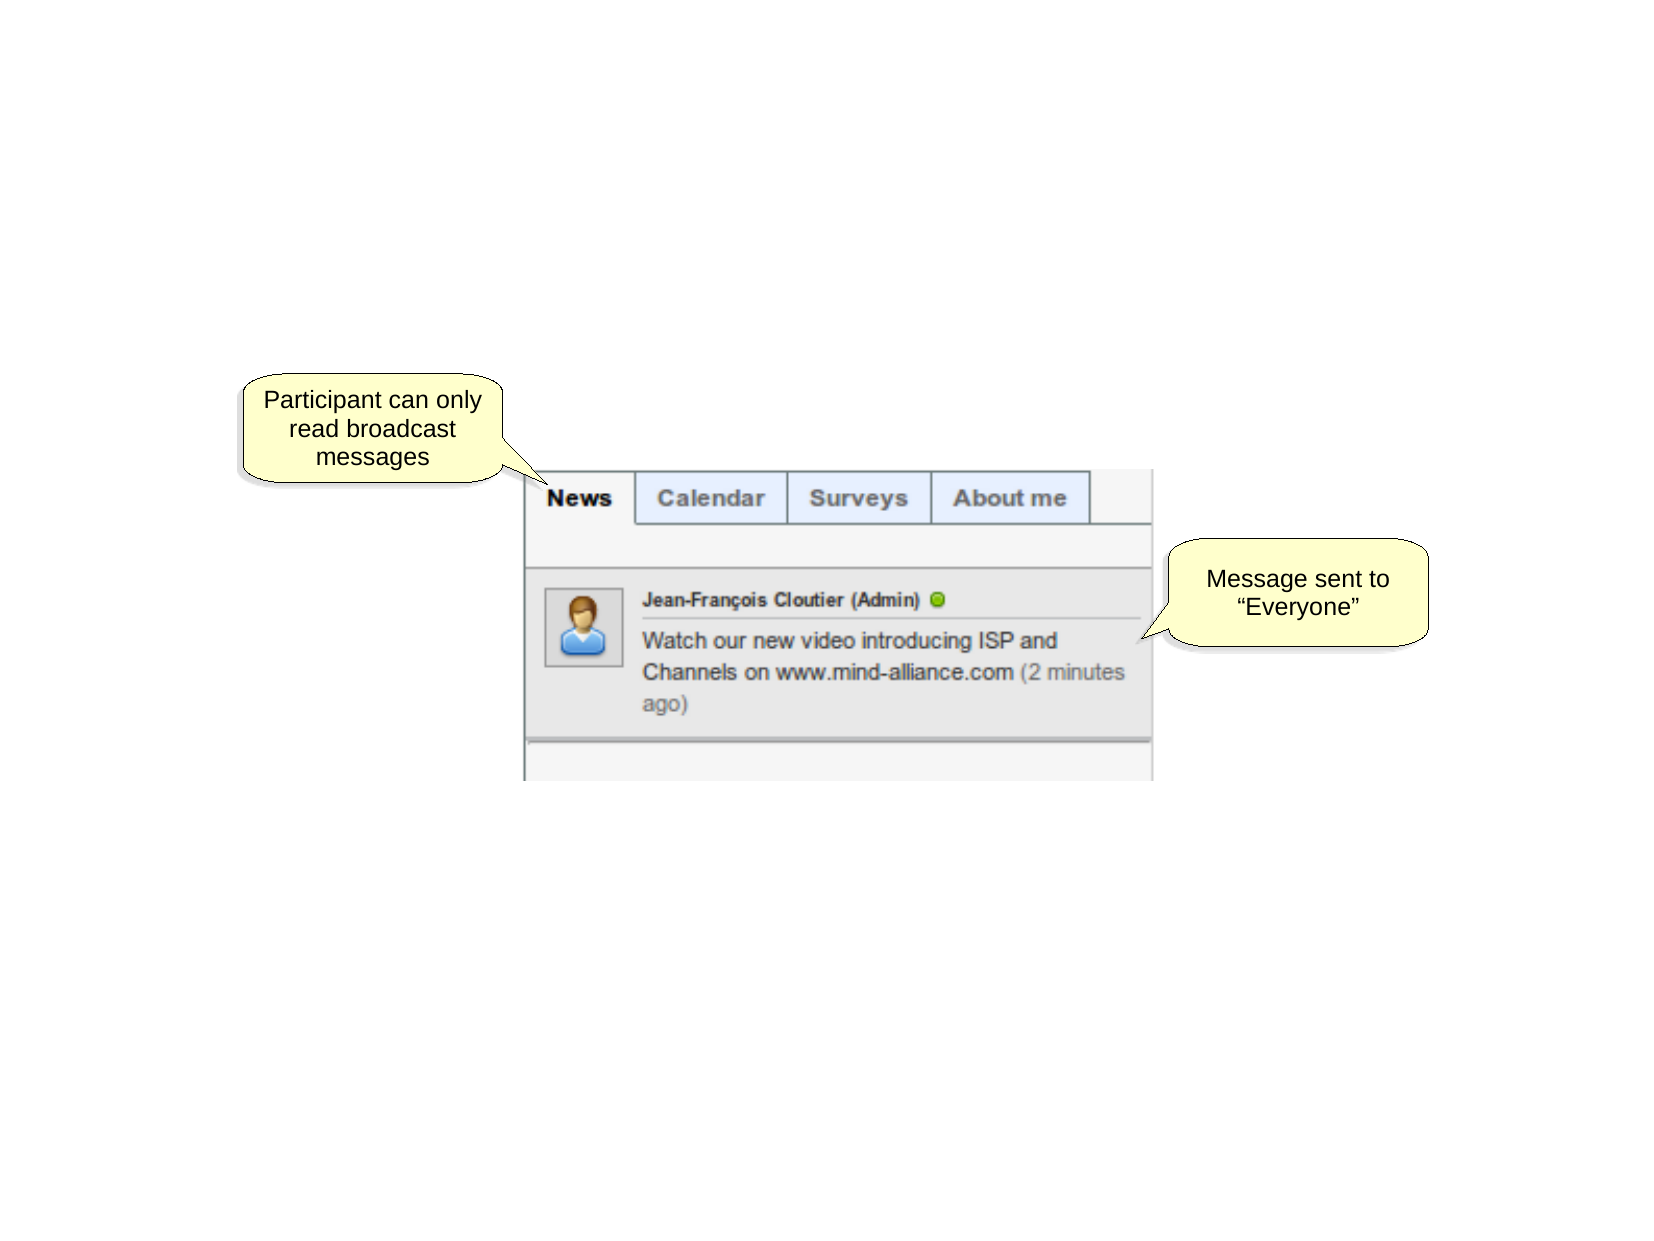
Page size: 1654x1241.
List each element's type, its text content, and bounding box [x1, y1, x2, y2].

text_box Message sent to “Everyone” [1141, 538, 1429, 647]
picture [522, 469, 1156, 781]
text_box Participant can only read broadcast messages [243, 373, 548, 485]
